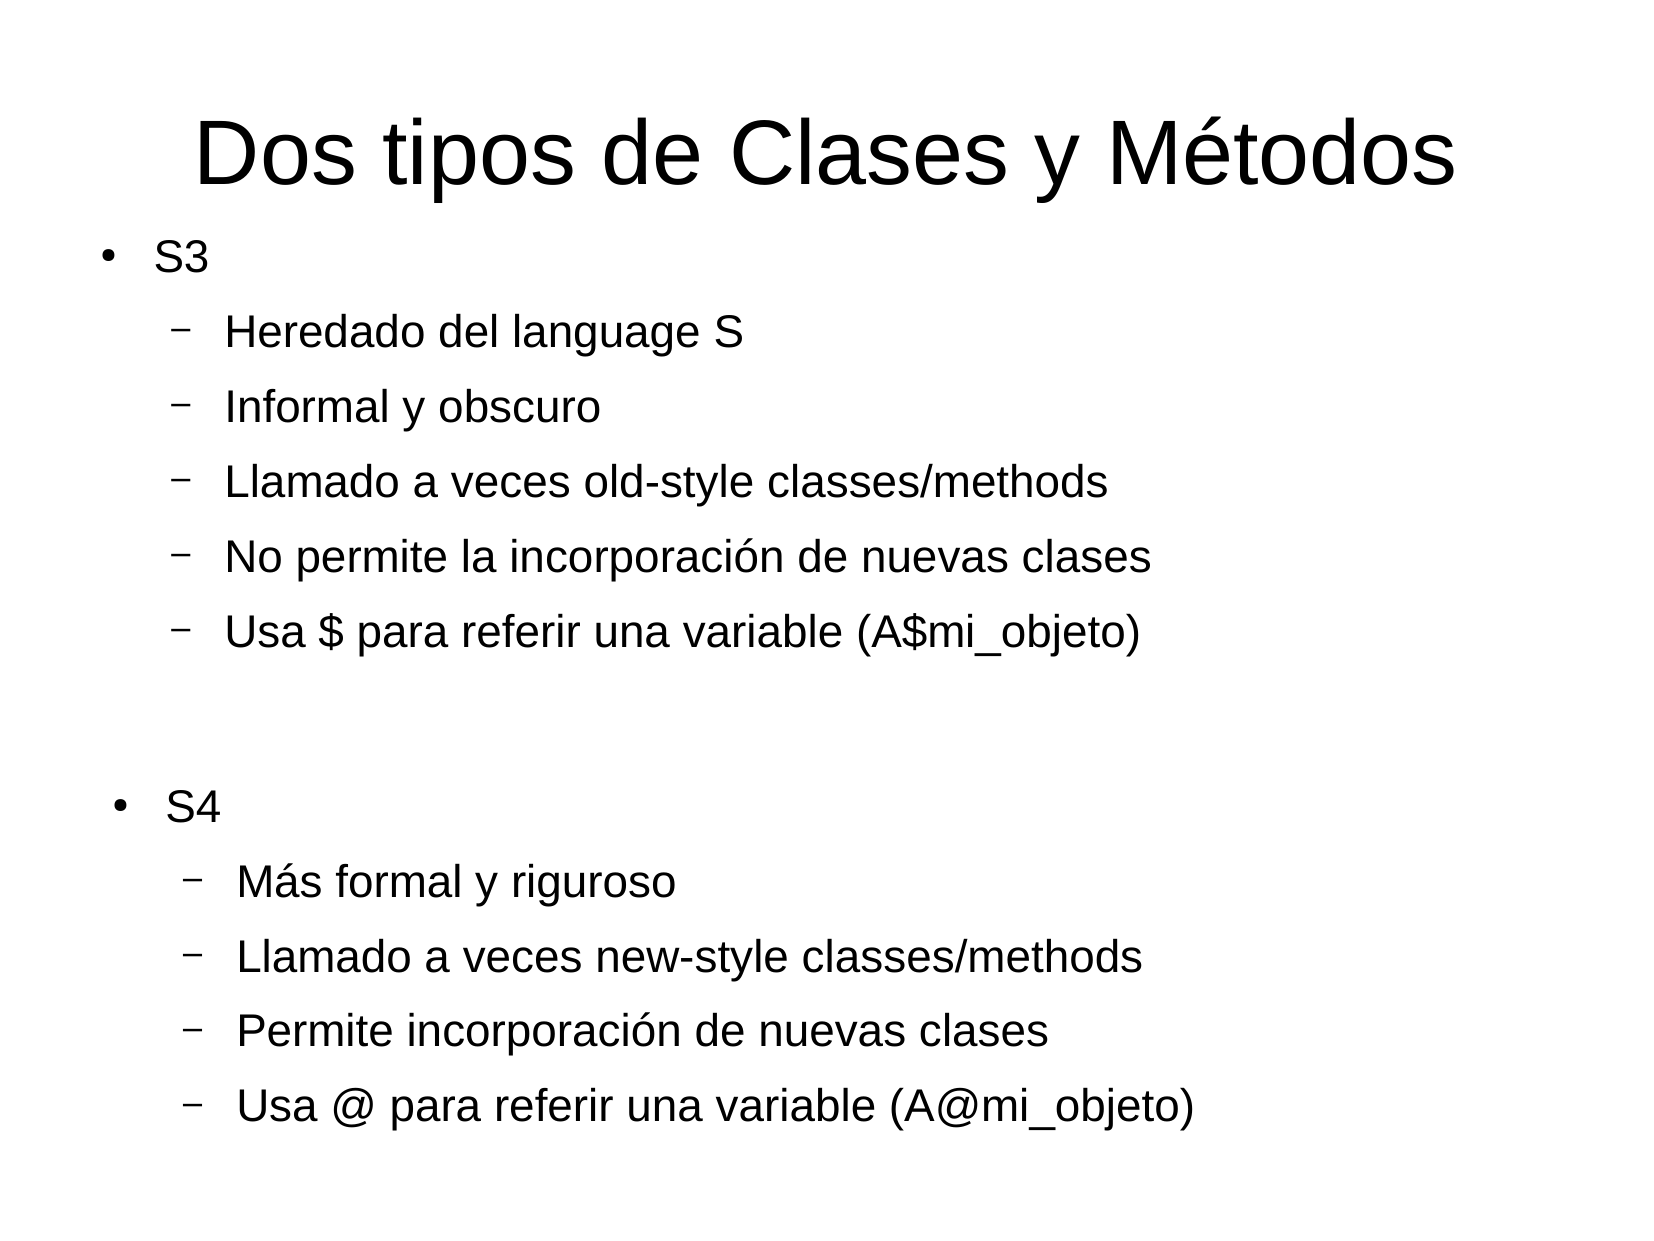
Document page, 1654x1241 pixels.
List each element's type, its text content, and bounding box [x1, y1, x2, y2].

list S4 Más formal y riguroso Llamado a veces new-style classes/methods Permite incorporación de nuevas clases Usa @ para referir una variable (A@mi_objeto) [94, 780, 1583, 1241]
list S3 Heredado del language S Informal y obscuro Llamado a veces old-style classes/methods No permite la incorporación de nuevas clases Usa $ para referir una variable (A$mi_objeto) [82, 231, 1571, 951]
title Dos tipos de Clases y Métodos [82, 49, 1571, 231]
